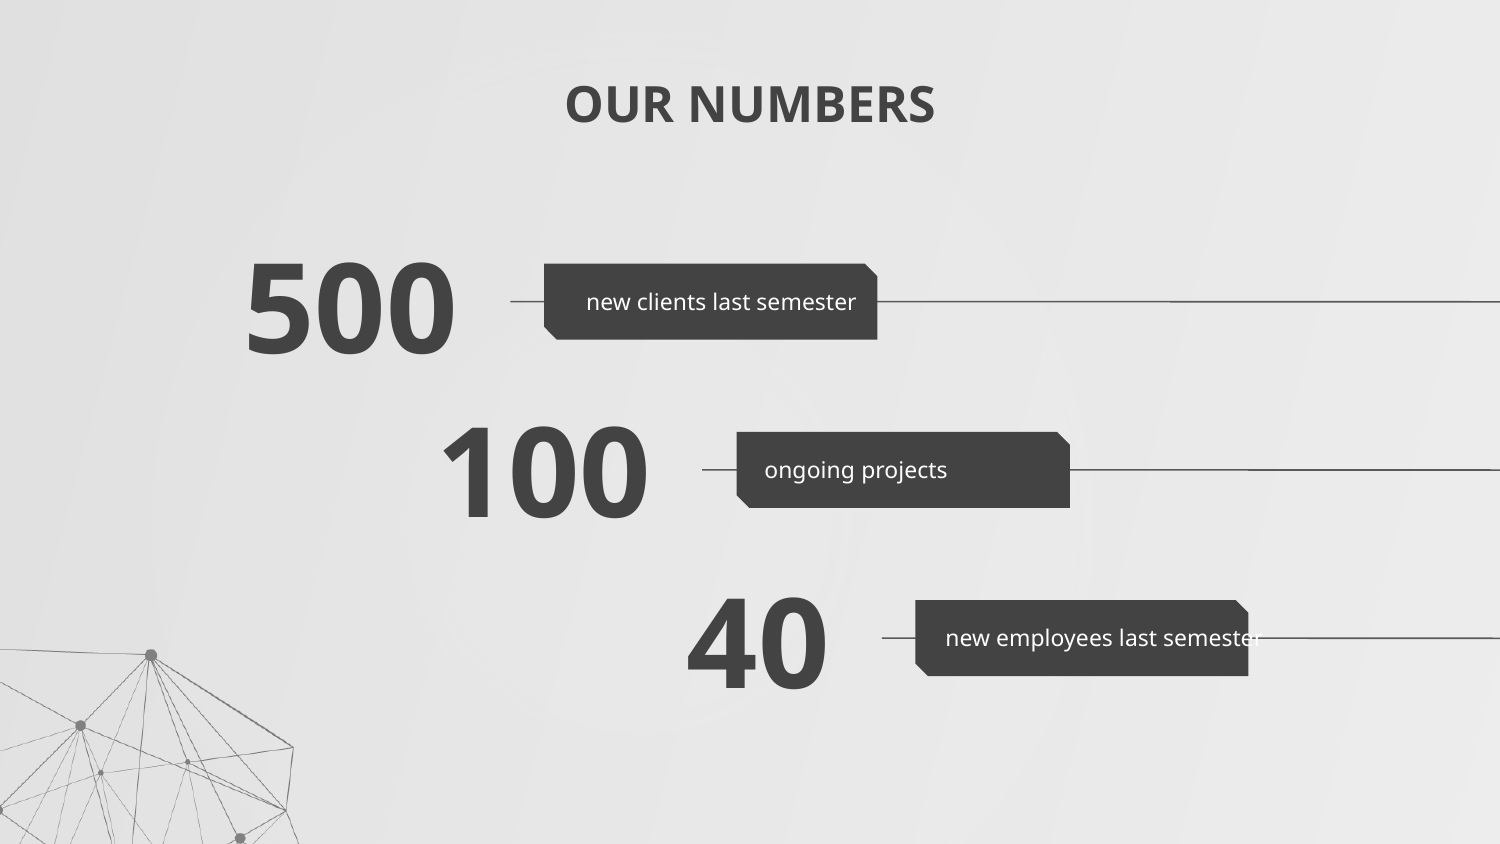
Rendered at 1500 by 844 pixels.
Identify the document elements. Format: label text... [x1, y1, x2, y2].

subtitle new employees last semester [930, 608, 1466, 664]
text_box [544, 263, 878, 340]
title 100 [377, 406, 667, 530]
text_box [915, 600, 1249, 677]
subtitle new clients last semester [571, 273, 1107, 329]
text_box [736, 431, 1070, 508]
picture [0, 0, 1500, 844]
title 40 [550, 576, 845, 701]
title 500 [178, 242, 473, 366]
subtitle ongoing projects [749, 441, 1285, 497]
title OUR NUMBERS [322, 57, 1178, 214]
